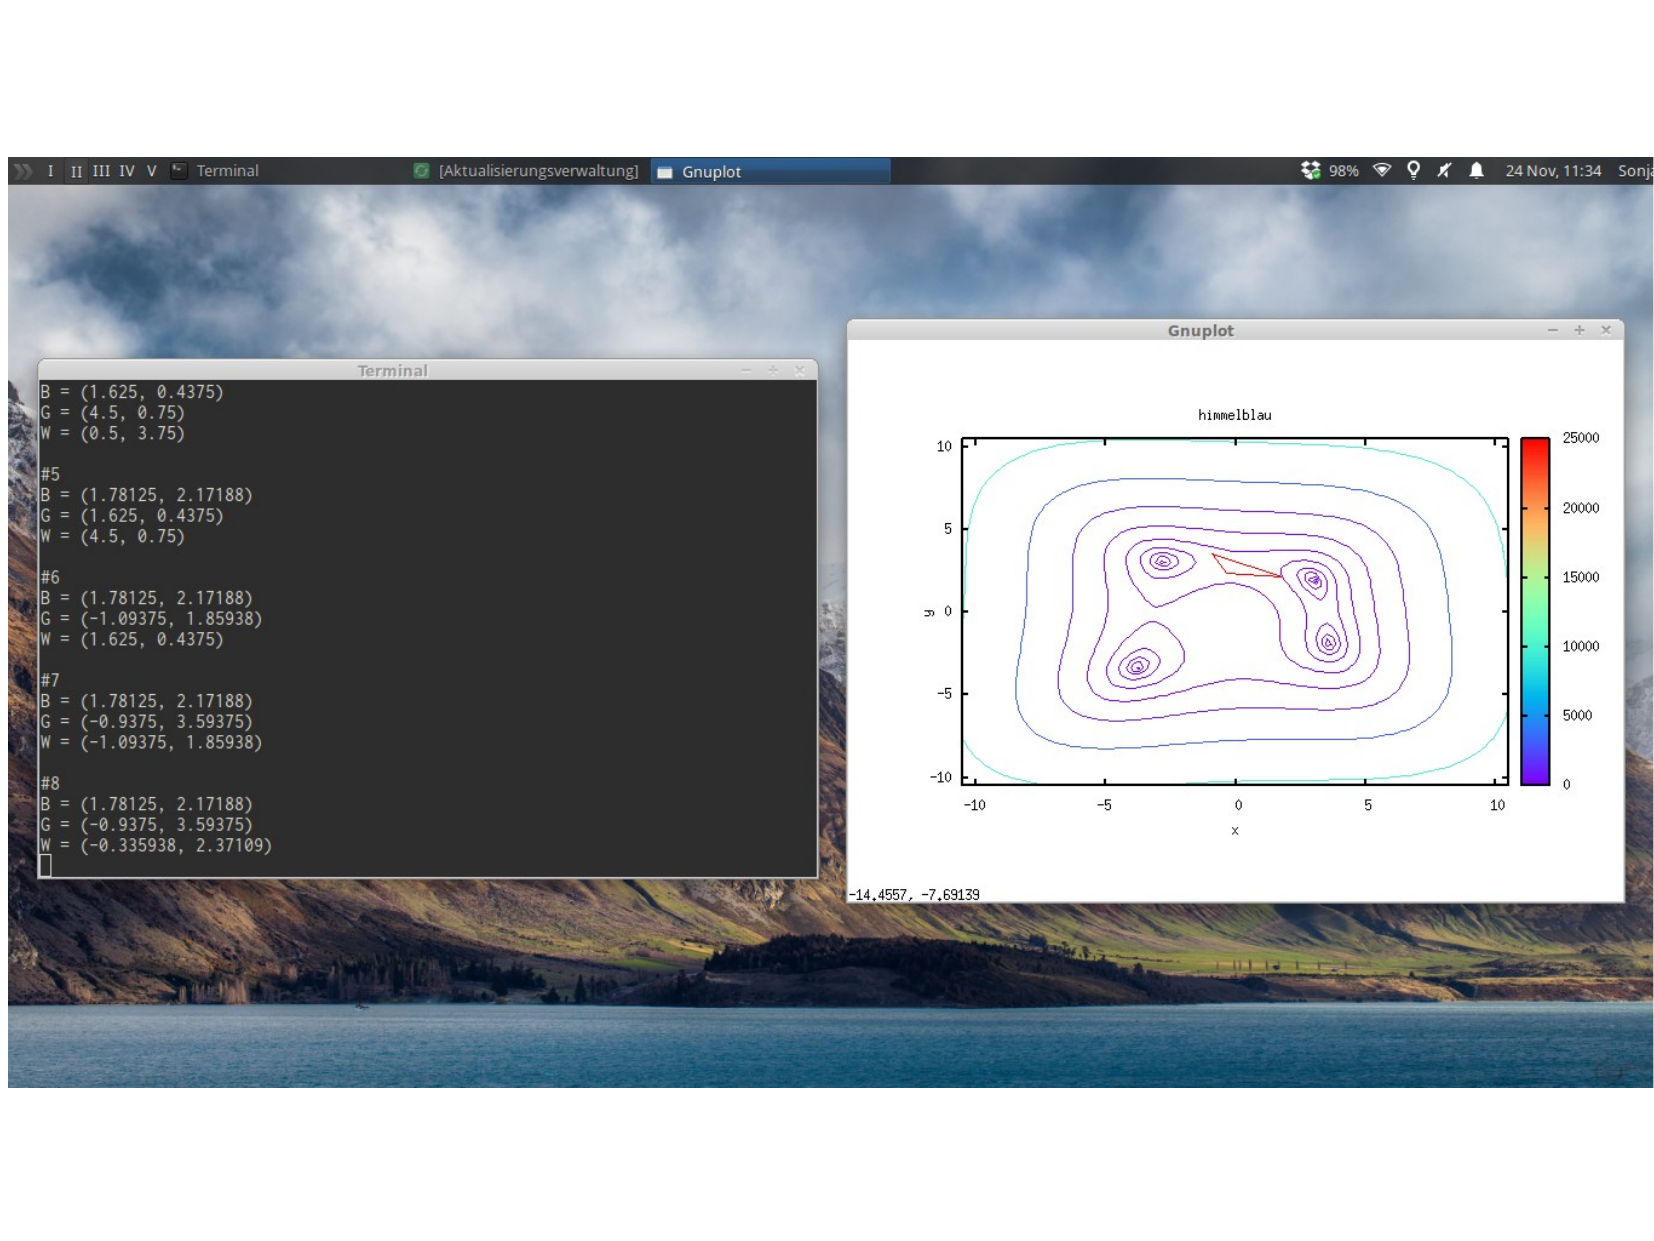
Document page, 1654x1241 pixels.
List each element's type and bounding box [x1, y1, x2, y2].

picture [8, 157, 1654, 1088]
